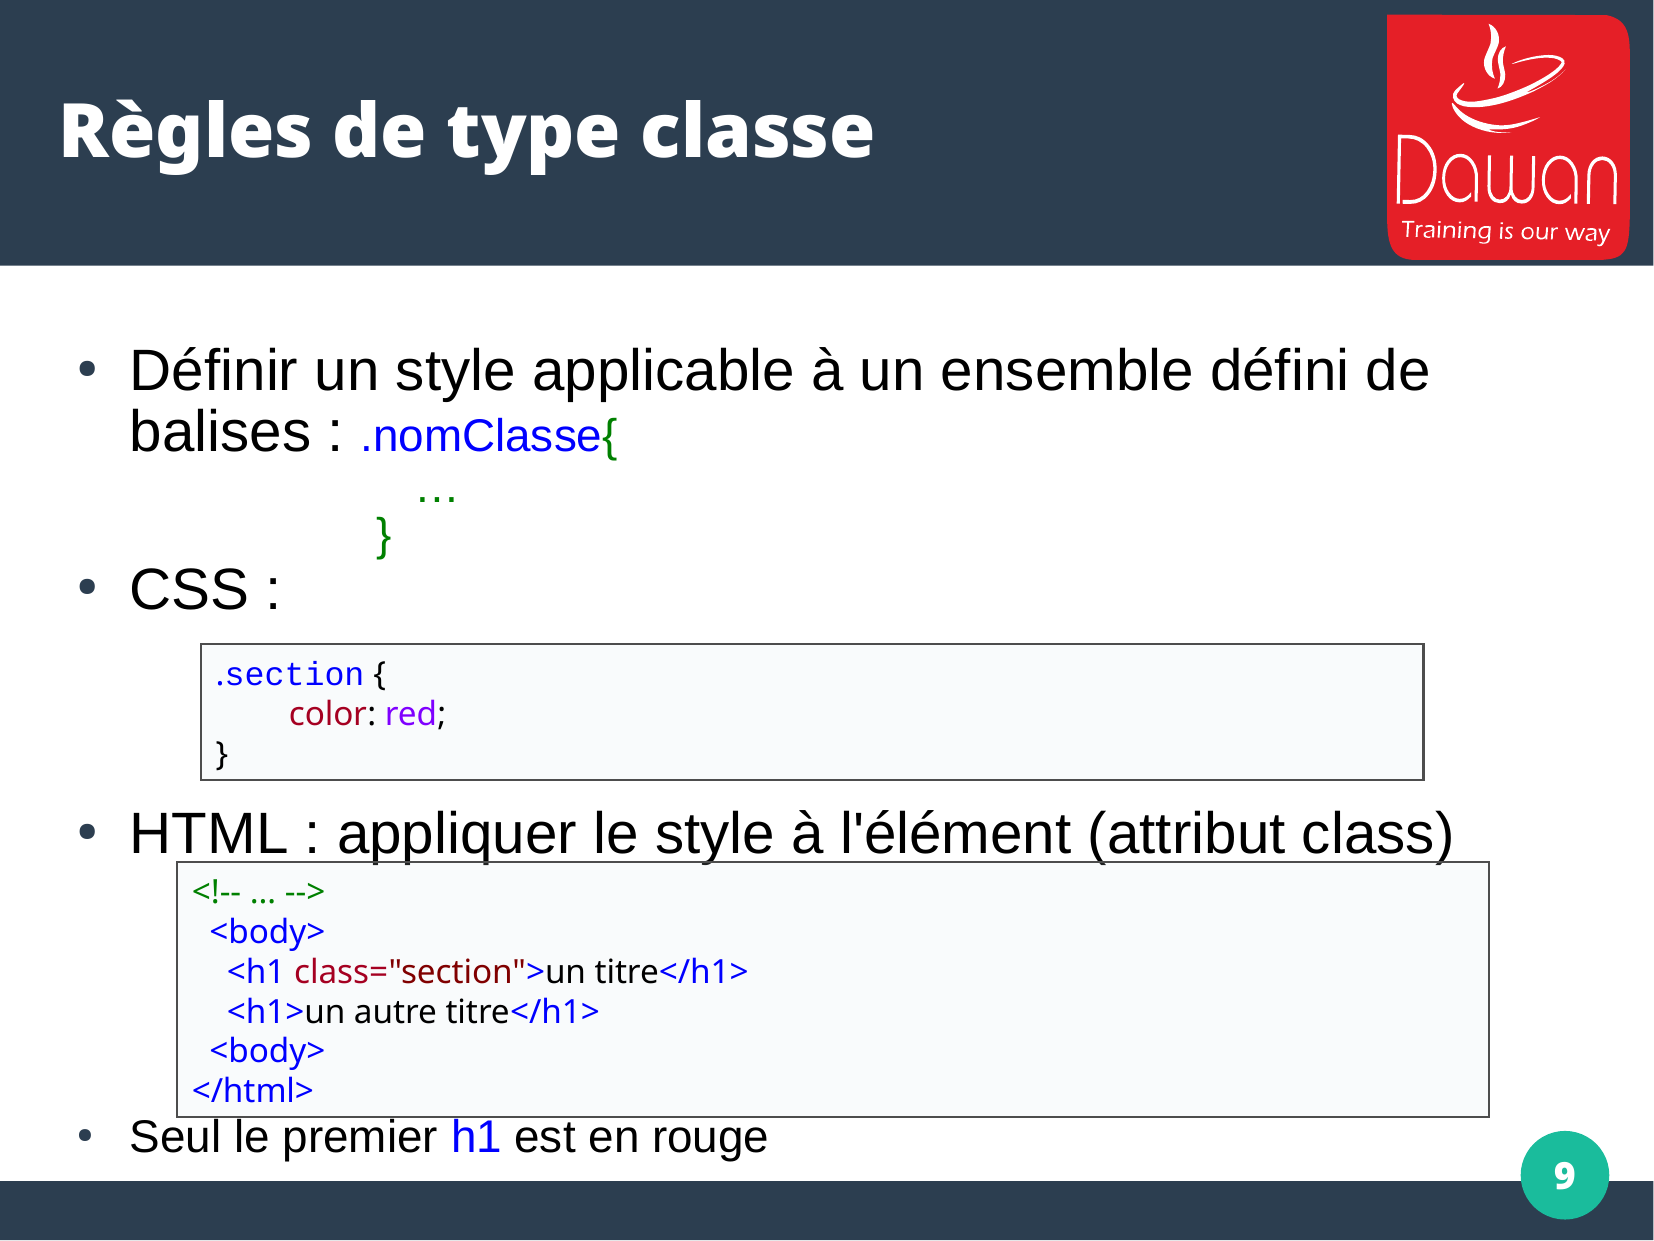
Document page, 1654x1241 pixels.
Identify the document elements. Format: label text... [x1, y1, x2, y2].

list Définir un style applicable à un ensemble défini de balises : .nomClasse{ … } CSS : HTML : appliquer le style à l'élément (attribut class) Seul le premier h1 est en rouge [59, 342, 1595, 1170]
title Règles de type classe [59, 49, 1387, 207]
picture [1387, 14, 1630, 260]
text_box <!-- … --> <body> <h1 class="section">un titre</h1> <h1>un autre titre</h1> <body> </html> [177, 862, 1489, 1118]
text_box .section { color: red; } [200, 644, 1424, 780]
